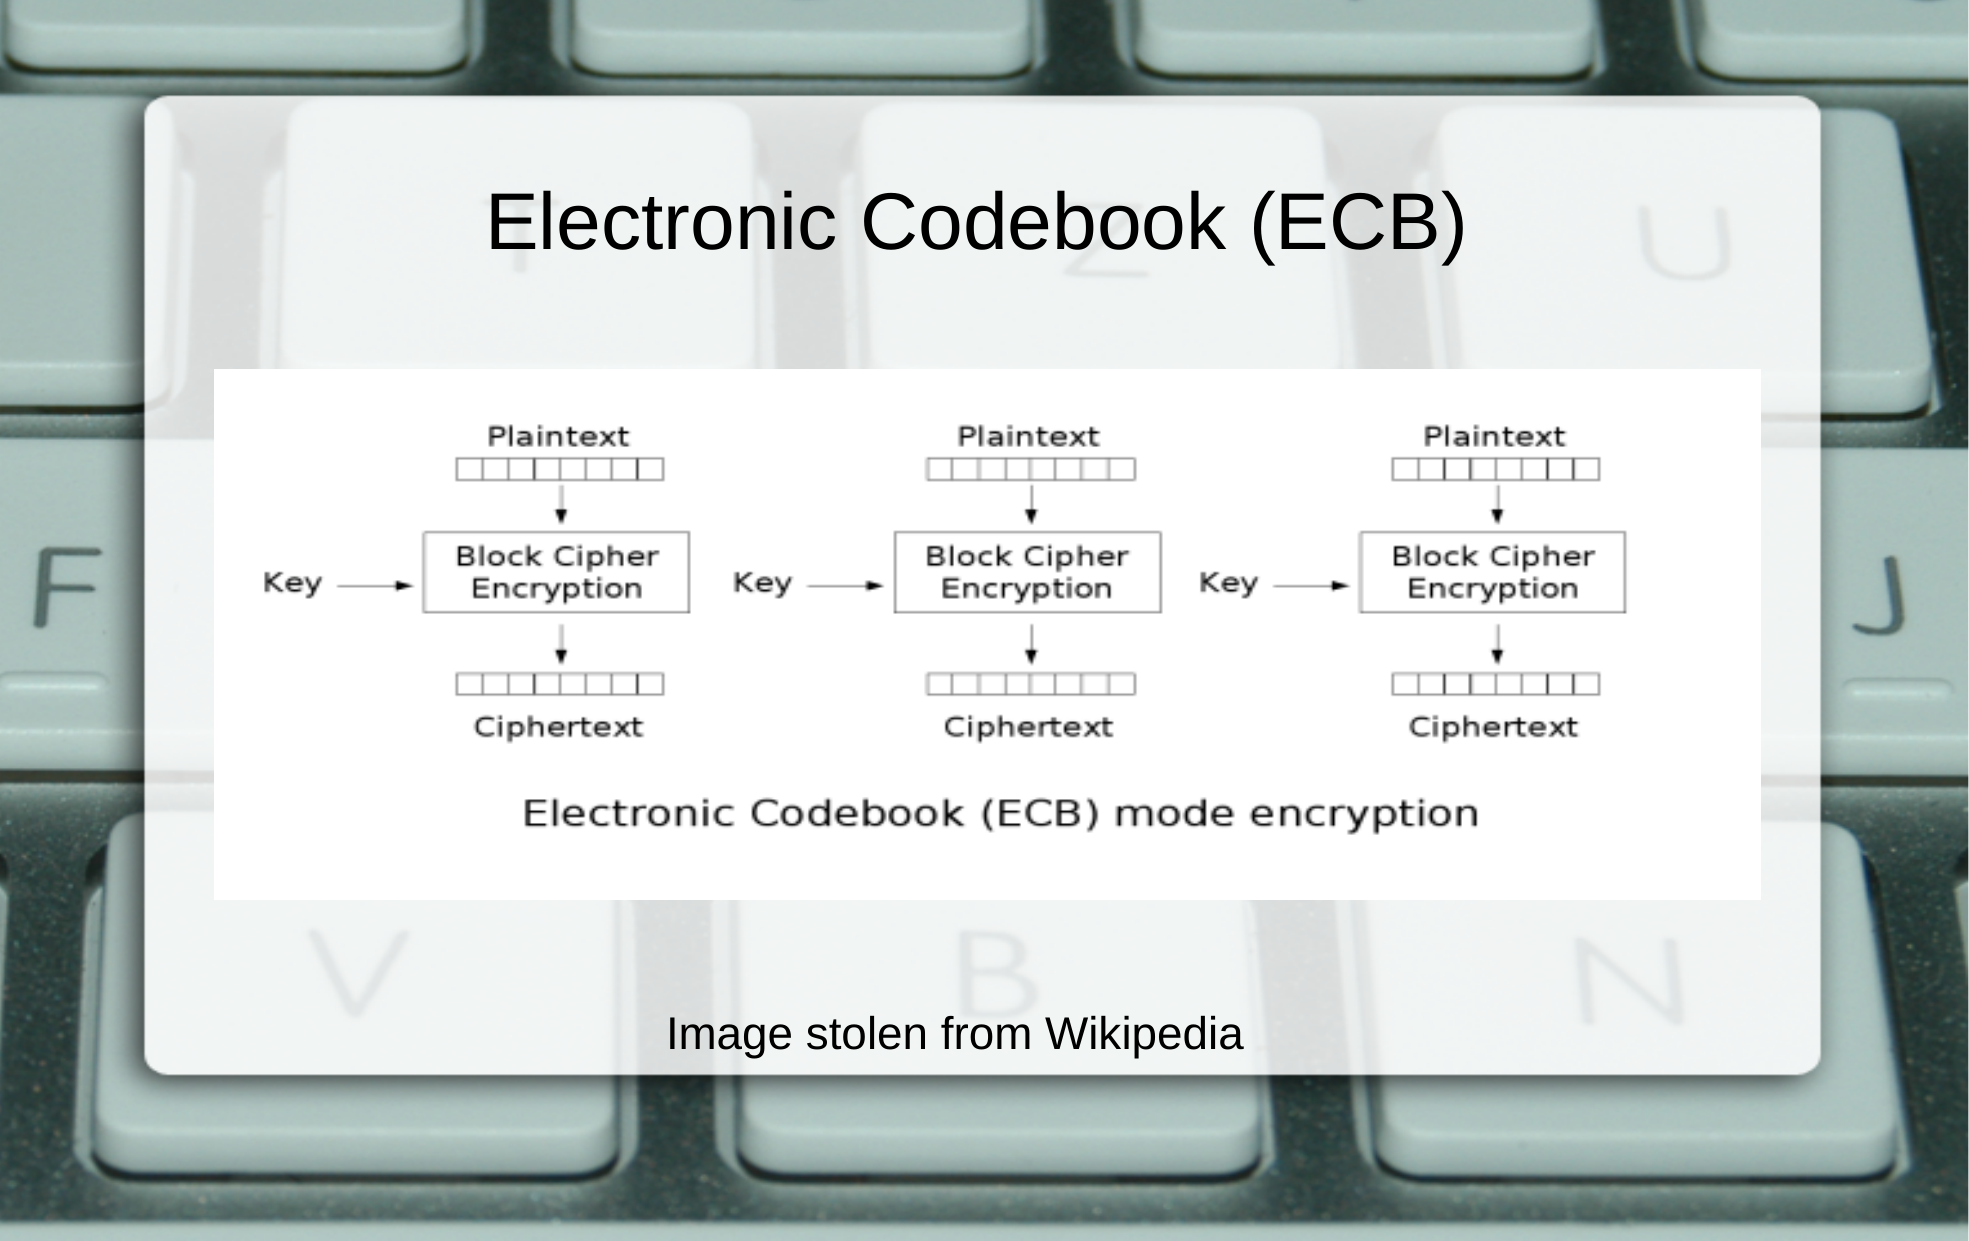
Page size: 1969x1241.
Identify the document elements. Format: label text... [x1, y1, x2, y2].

text_box Image stolen from Wikipedia [446, 1000, 1465, 1067]
picture [0, 0, 1969, 1241]
title Electronic Codebook (ECB) [161, 117, 1793, 325]
